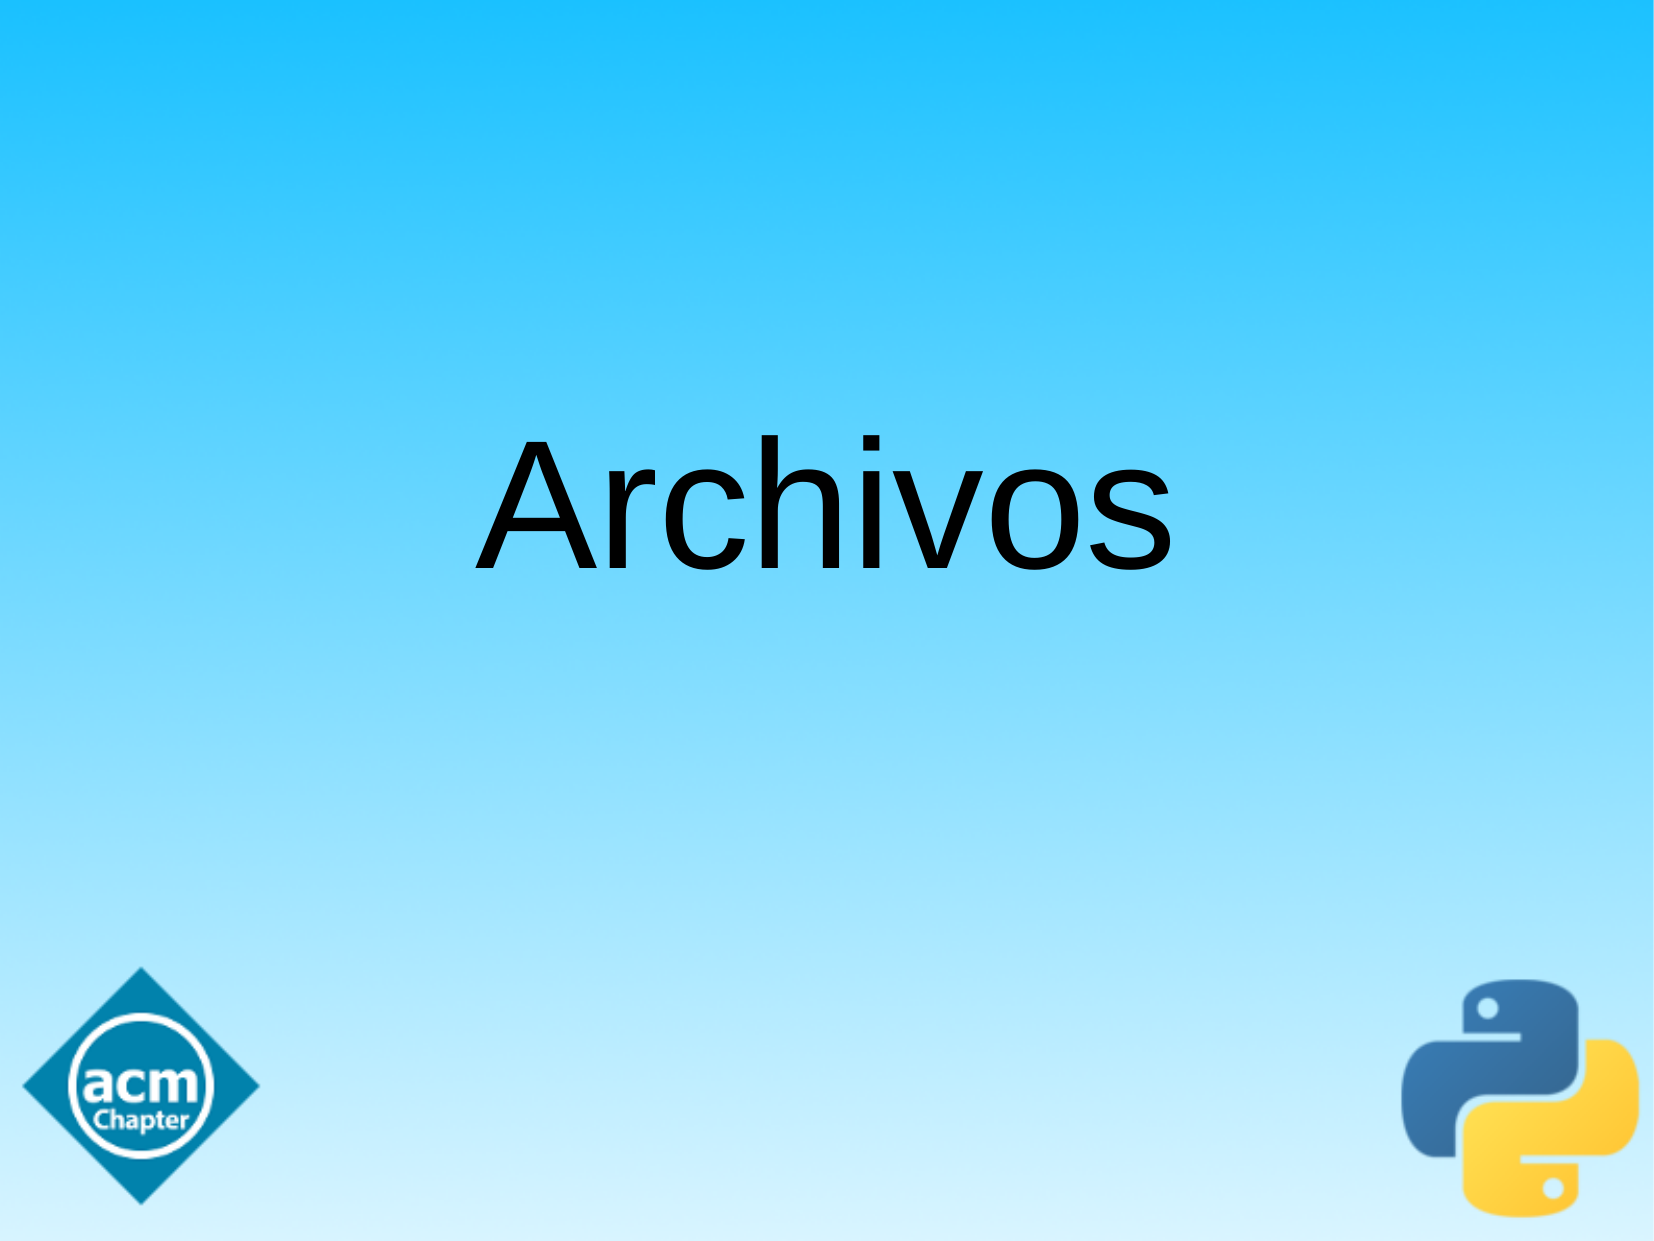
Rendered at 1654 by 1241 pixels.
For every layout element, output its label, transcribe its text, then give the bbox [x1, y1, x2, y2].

title Archivos [82, 401, 1571, 609]
picture [0, 0, 1654, 1241]
